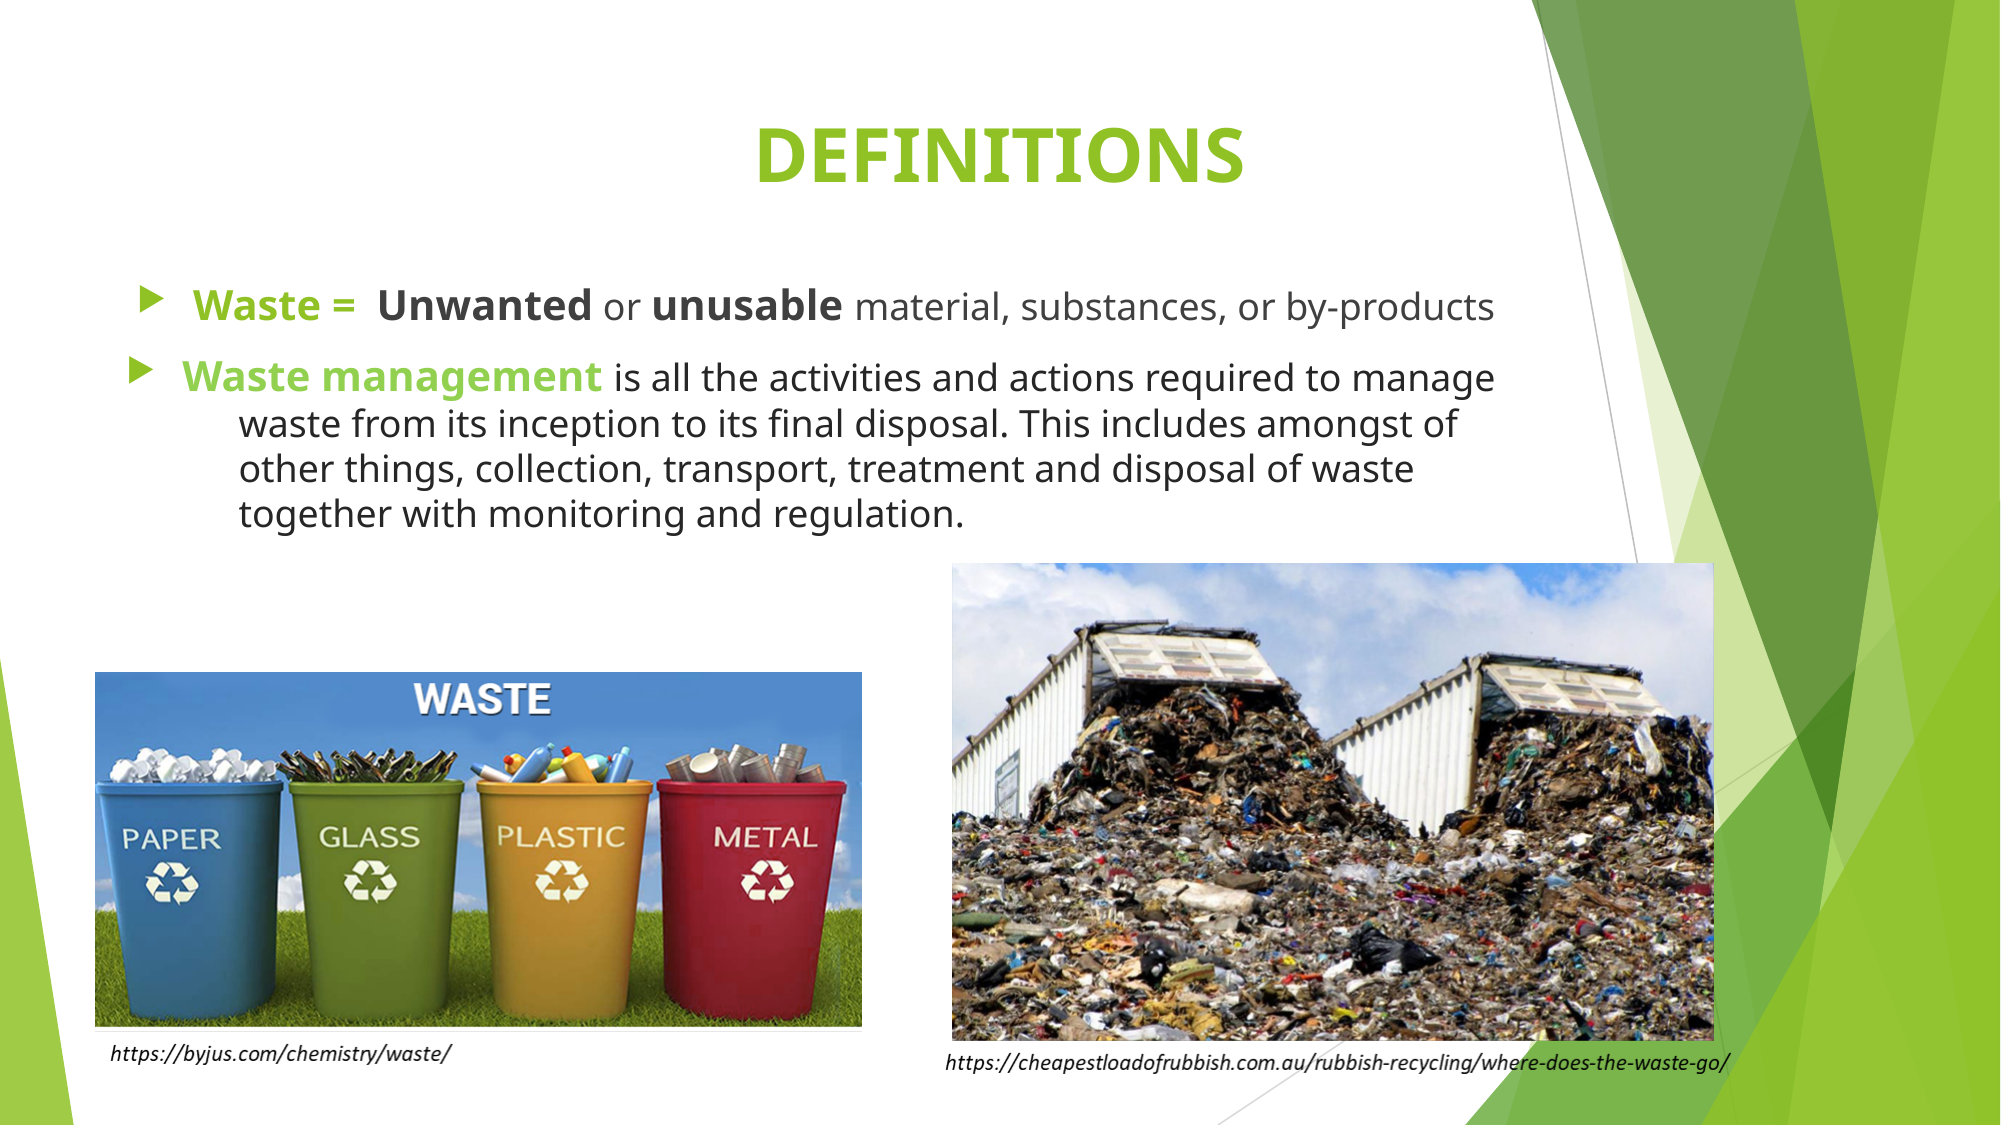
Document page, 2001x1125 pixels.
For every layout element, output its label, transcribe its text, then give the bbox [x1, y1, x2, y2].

picture [95, 672, 862, 1081]
picture [930, 564, 1778, 1090]
title DEFINITIONS [294, 99, 1706, 317]
list Waste = Unwanted or unusable material, substances, or by-products Waste management is all the activities and actions required to manage waste from its inception to its final disposal. This includes amongst of other things, collection, transport, treatment and disposal of waste together with monitoring and regulation. [111, 271, 1522, 908]
